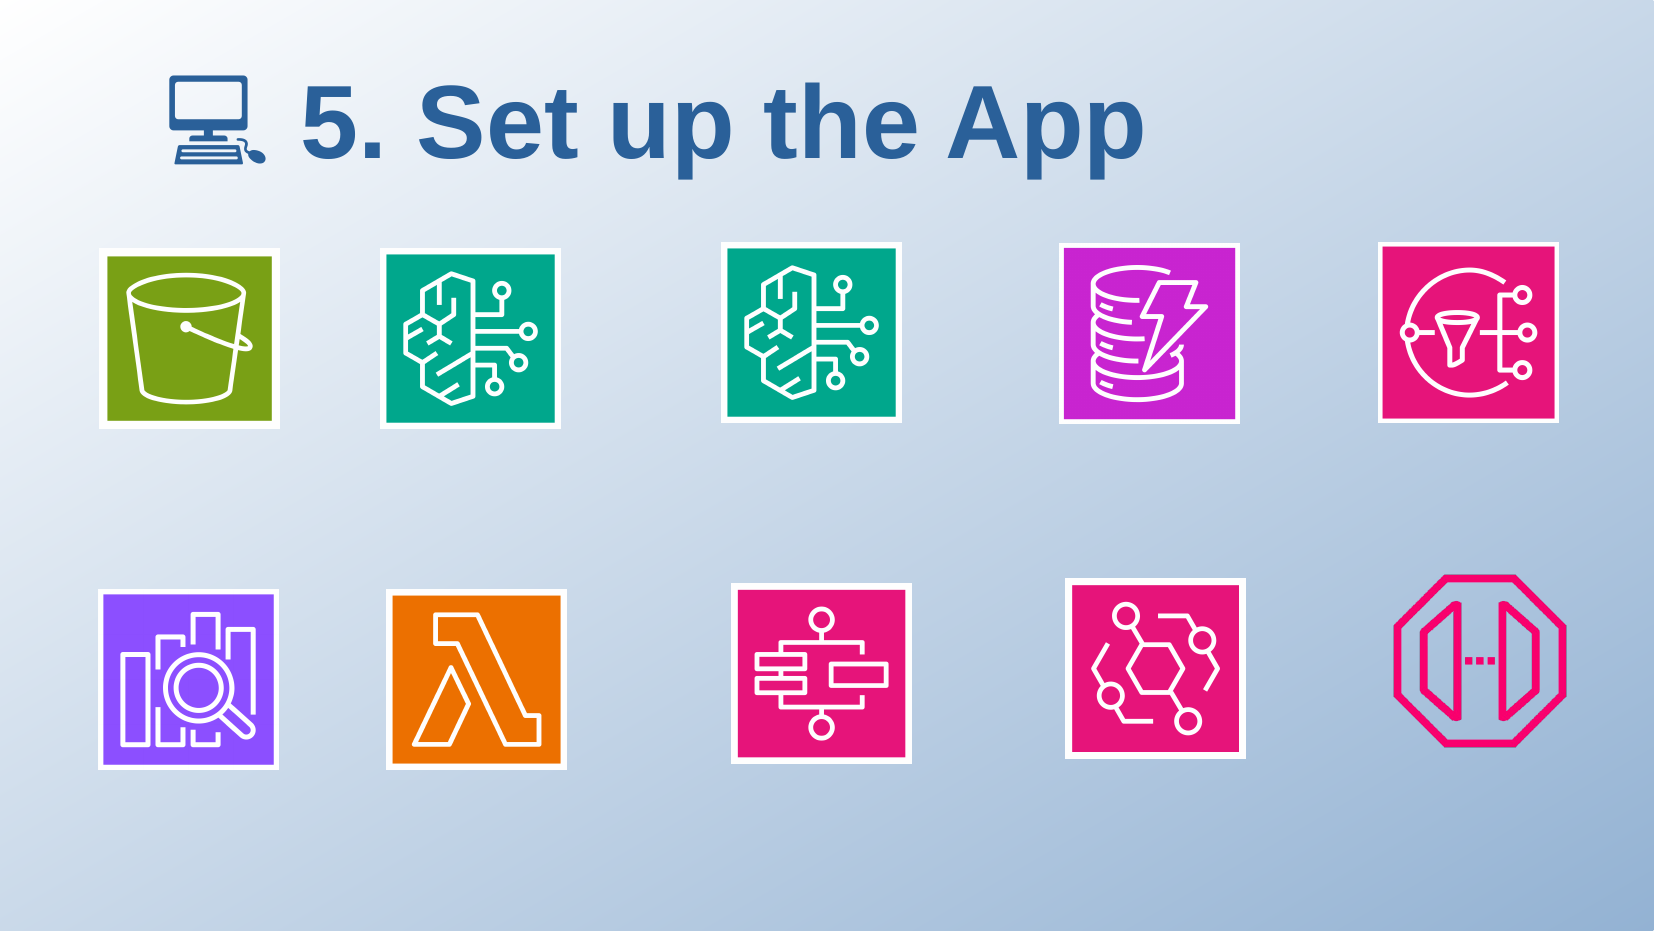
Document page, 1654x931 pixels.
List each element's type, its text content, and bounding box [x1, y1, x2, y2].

picture [1065, 578, 1246, 759]
picture [98, 589, 279, 771]
picture [721, 242, 902, 423]
picture [1059, 243, 1240, 424]
text_box 💻 5. Set up the App [150, 57, 1613, 189]
picture [1389, 570, 1570, 751]
picture [1378, 242, 1559, 423]
picture [731, 583, 912, 764]
picture [380, 248, 561, 429]
picture [386, 589, 567, 770]
picture [99, 248, 280, 429]
